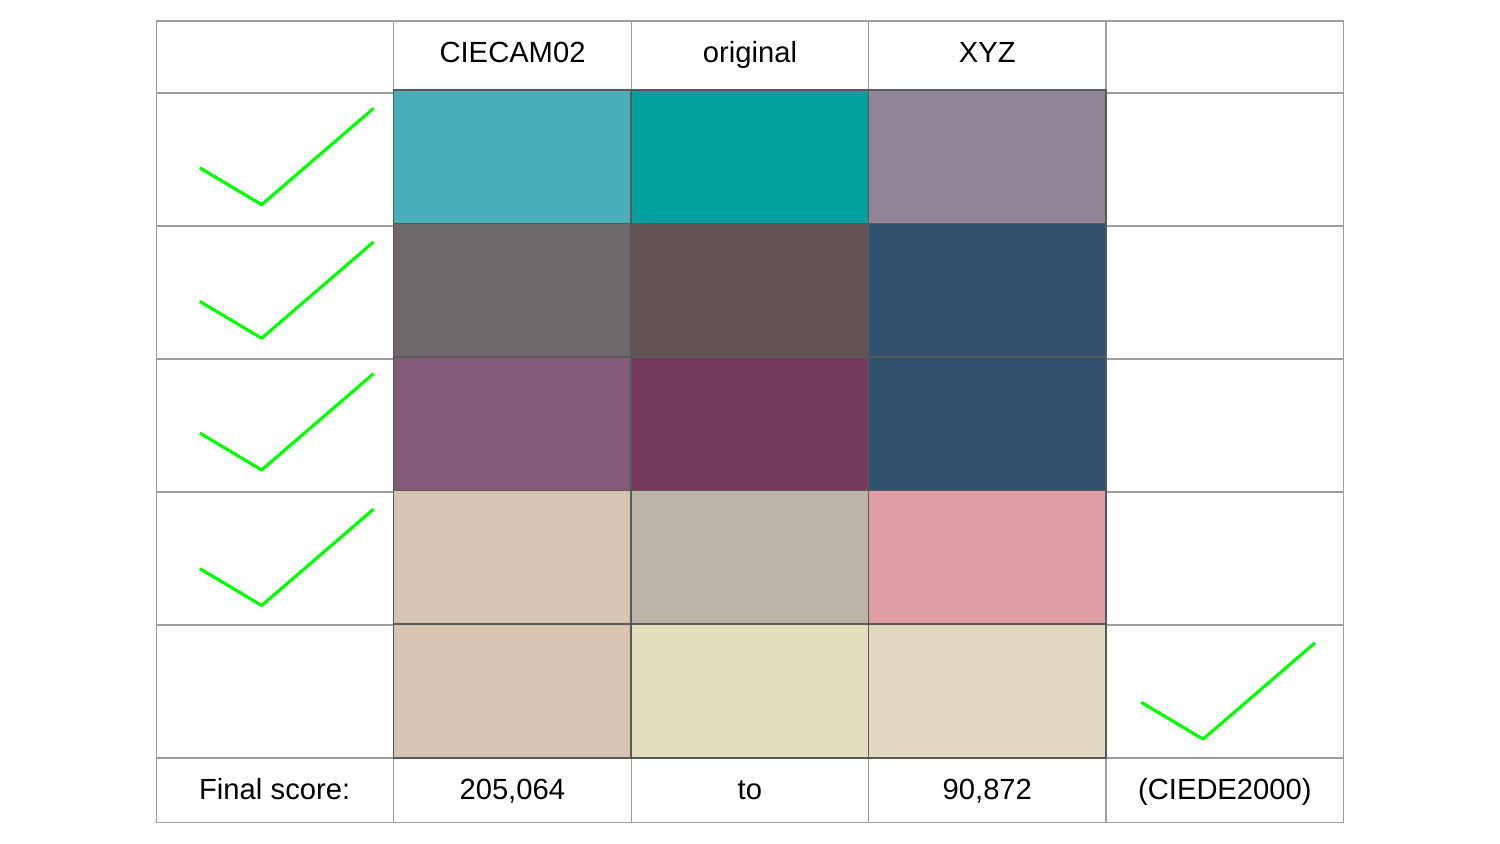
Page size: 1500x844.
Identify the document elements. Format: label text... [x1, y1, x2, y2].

table_header original [632, 22, 868, 89]
table_cell [1107, 360, 1343, 491]
table_cell [157, 227, 393, 358]
table_cell [157, 493, 393, 624]
table_header [1107, 22, 1343, 92]
table_cell [1107, 493, 1343, 624]
table_cell 205,064 [394, 759, 631, 822]
table_header CIECAM02 [394, 22, 631, 89]
table_cell to [632, 759, 868, 822]
table_cell [1107, 227, 1343, 358]
text_box [393, 89, 1107, 758]
table_cell Final score: [157, 759, 393, 822]
table_header [157, 22, 393, 92]
table_cell [1107, 626, 1343, 757]
table_cell [157, 360, 393, 491]
table_cell (CIEDE2000) [1107, 759, 1343, 822]
table_header XYZ [869, 22, 1105, 89]
table_cell [157, 626, 393, 757]
table_cell [1107, 94, 1343, 225]
table_cell [157, 94, 393, 225]
table_cell 90,872 [869, 759, 1105, 822]
